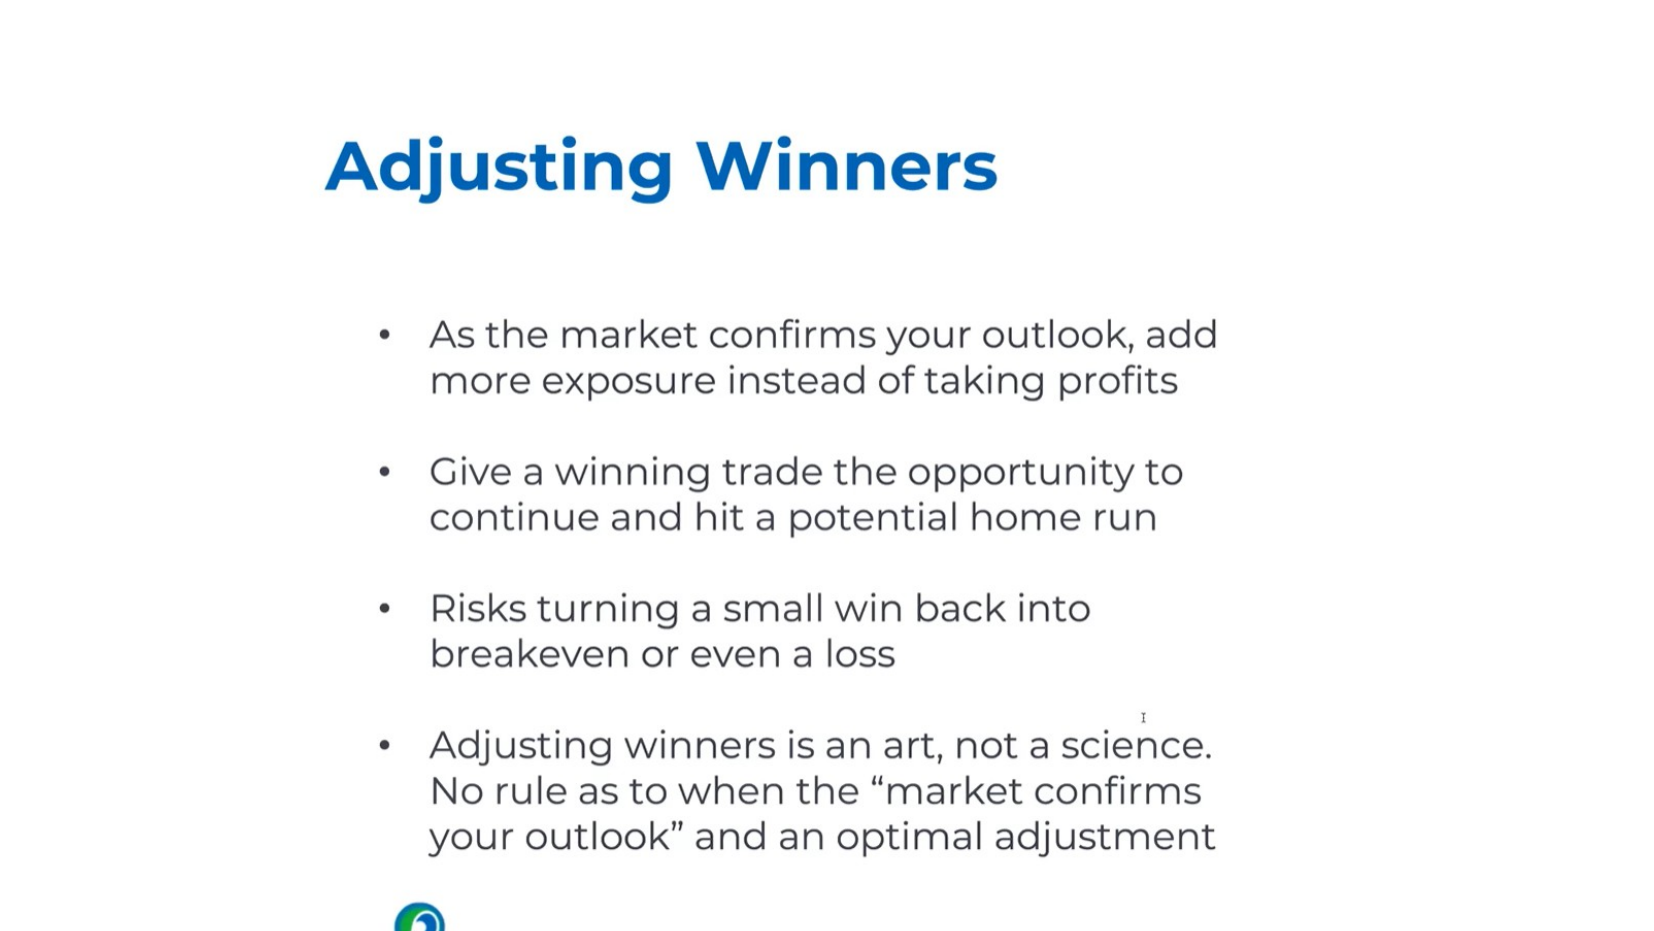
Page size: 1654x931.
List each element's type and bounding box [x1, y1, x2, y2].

picture [278, 82, 1313, 931]
picture [399, 908, 440, 931]
